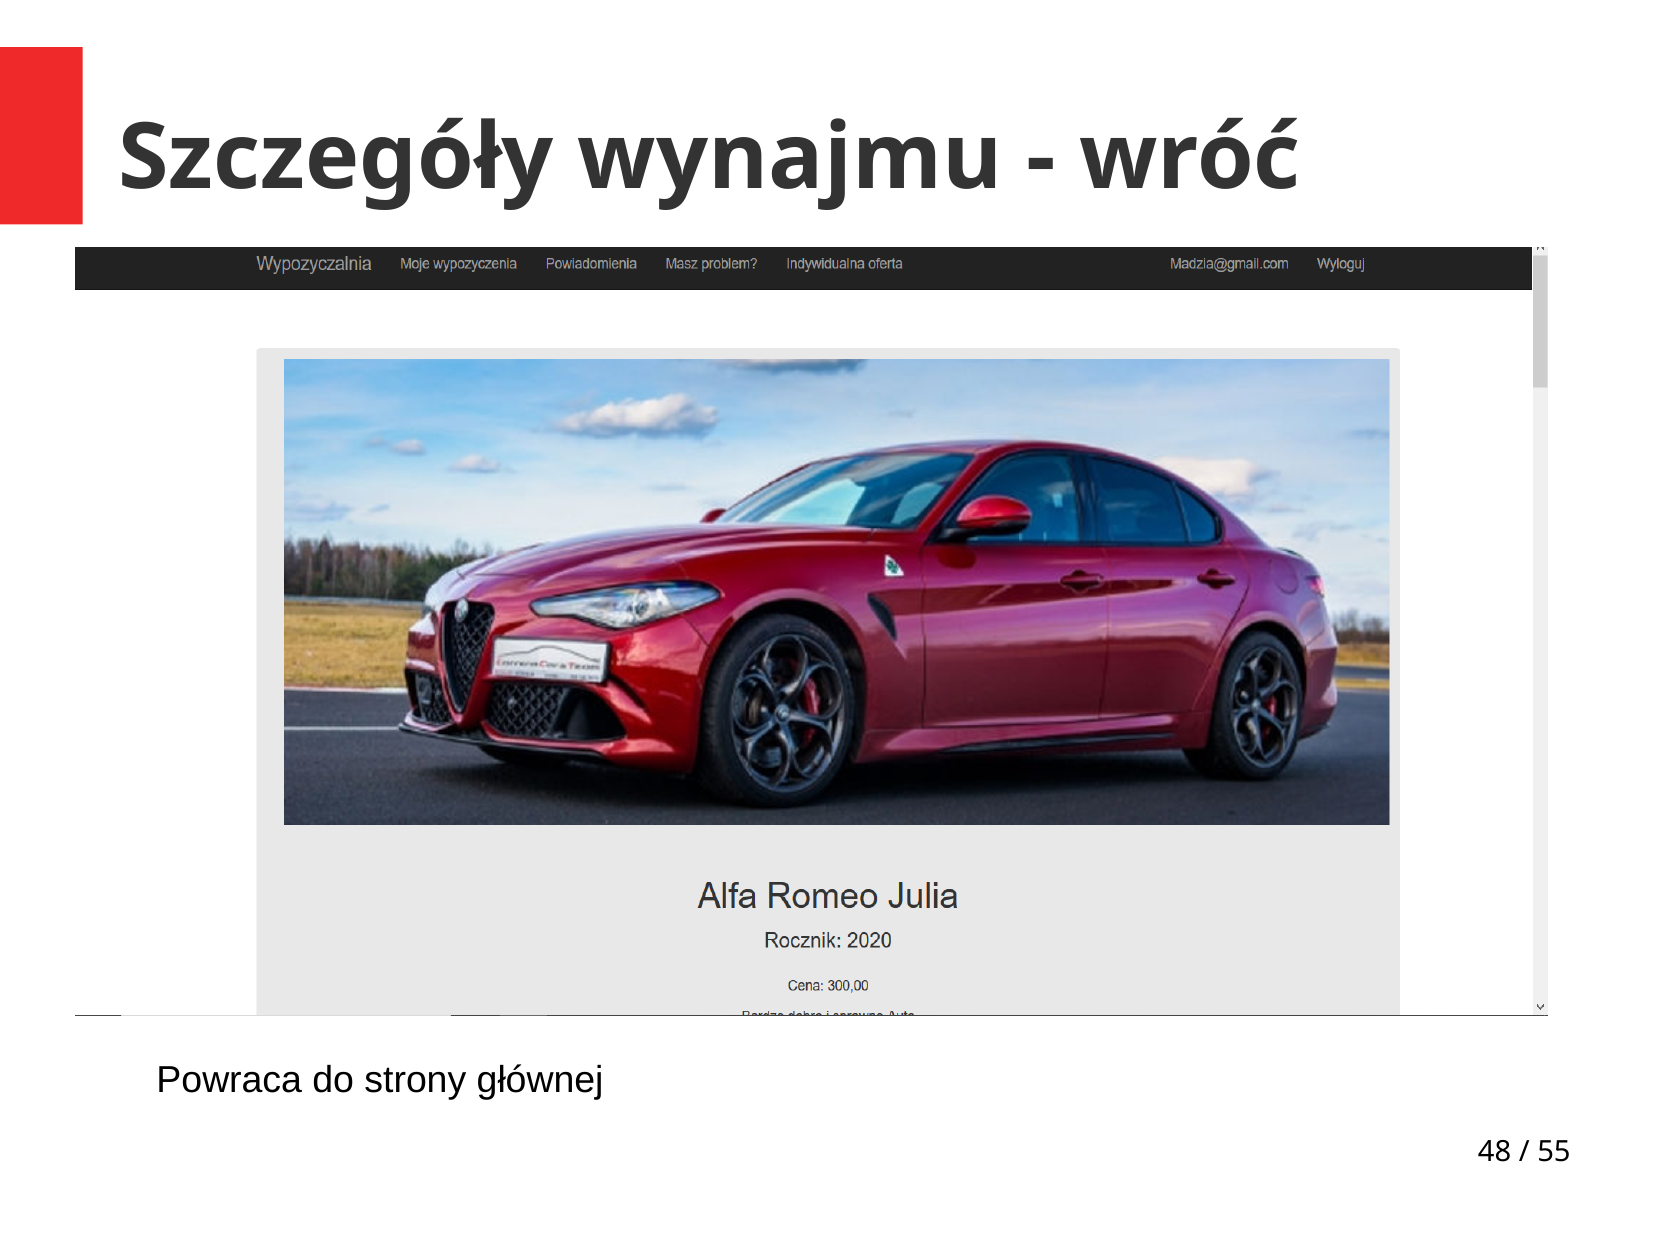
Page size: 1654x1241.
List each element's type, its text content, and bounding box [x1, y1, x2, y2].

text_box Powraca do strony głównej [141, 1051, 1441, 1108]
picture [75, 247, 1548, 1016]
title Szczegóły wynajmu - wróć [118, 49, 1571, 257]
